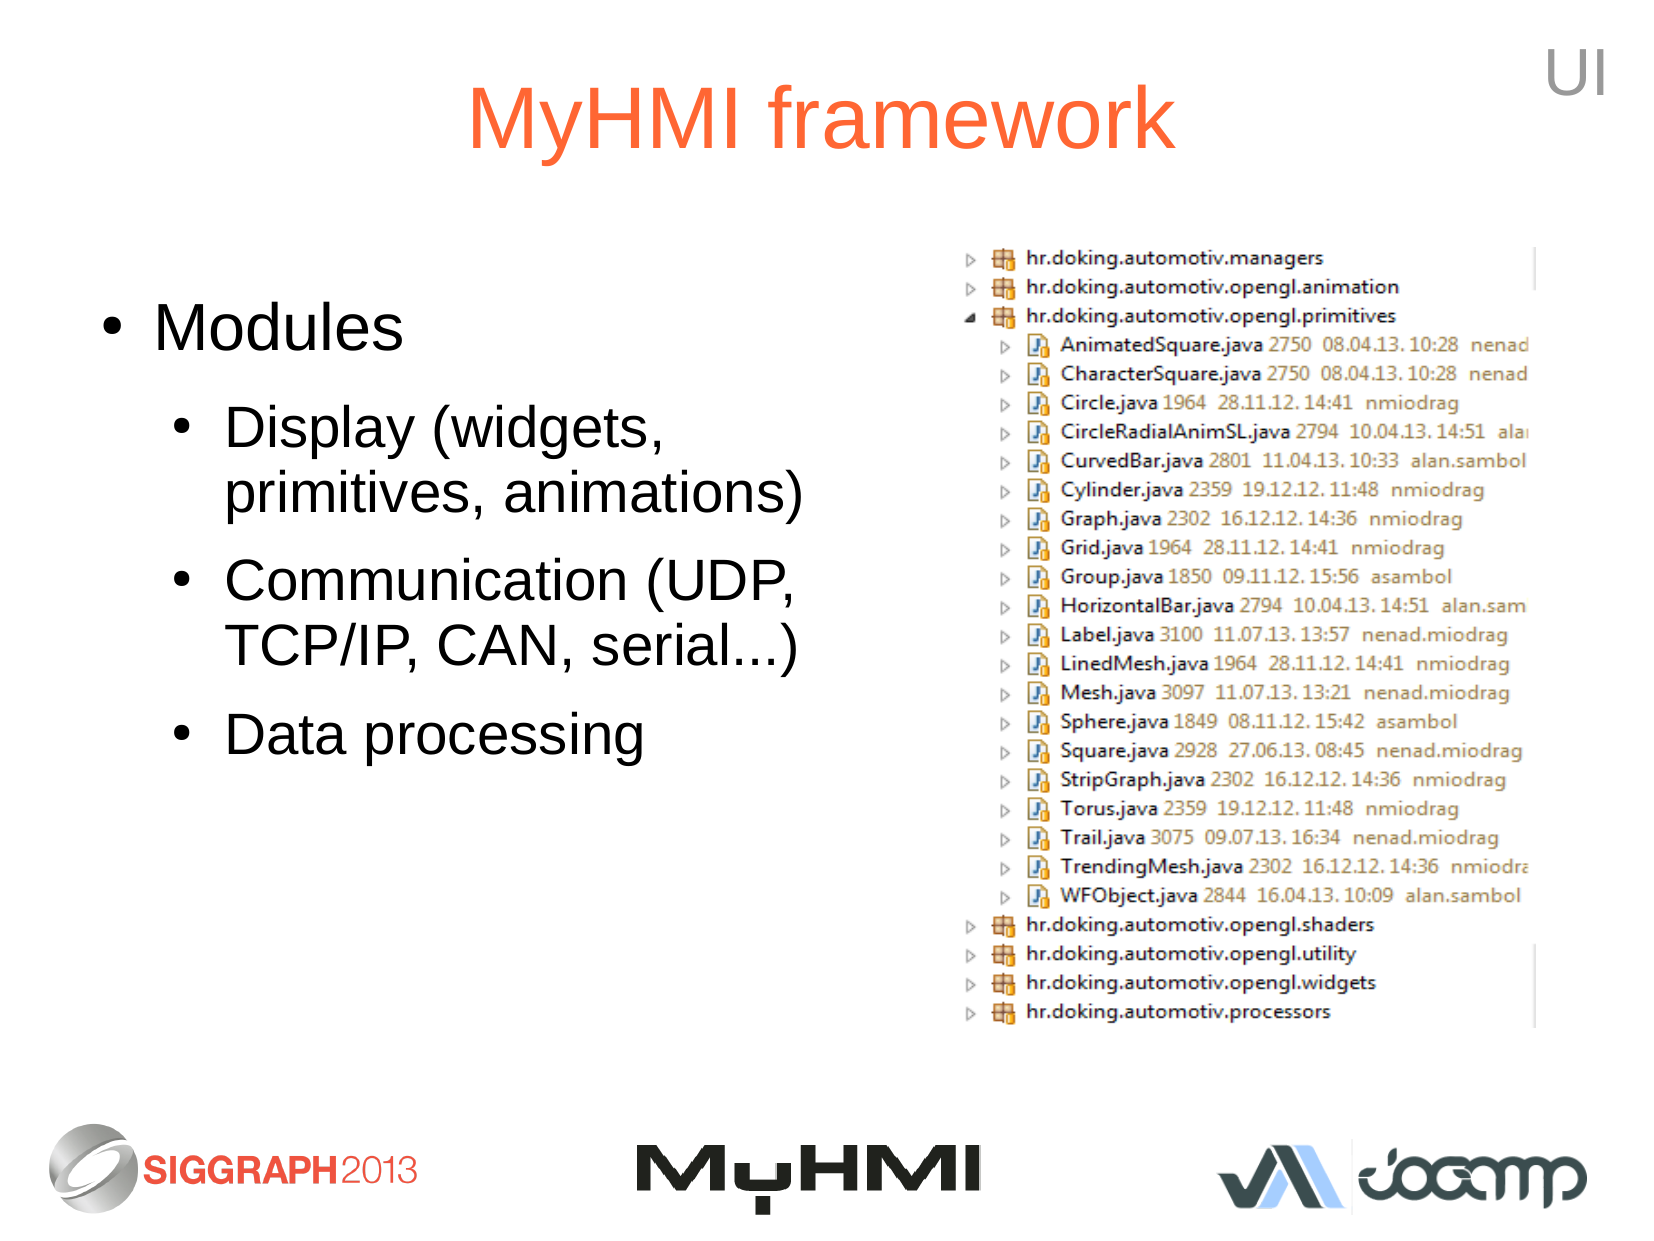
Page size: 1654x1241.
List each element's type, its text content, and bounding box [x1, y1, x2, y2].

text_box UI [1529, 27, 1642, 132]
title MyHMI framework [68, 49, 1576, 188]
picture [45, 1122, 421, 1215]
picture [1215, 1139, 1587, 1215]
list Modules Display (widgets, primitives, animations) Communication (UDP, TCP/IP, CAN, serial...) Data processing [82, 290, 875, 1087]
picture [637, 1145, 981, 1215]
picture [874, 247, 1536, 1028]
